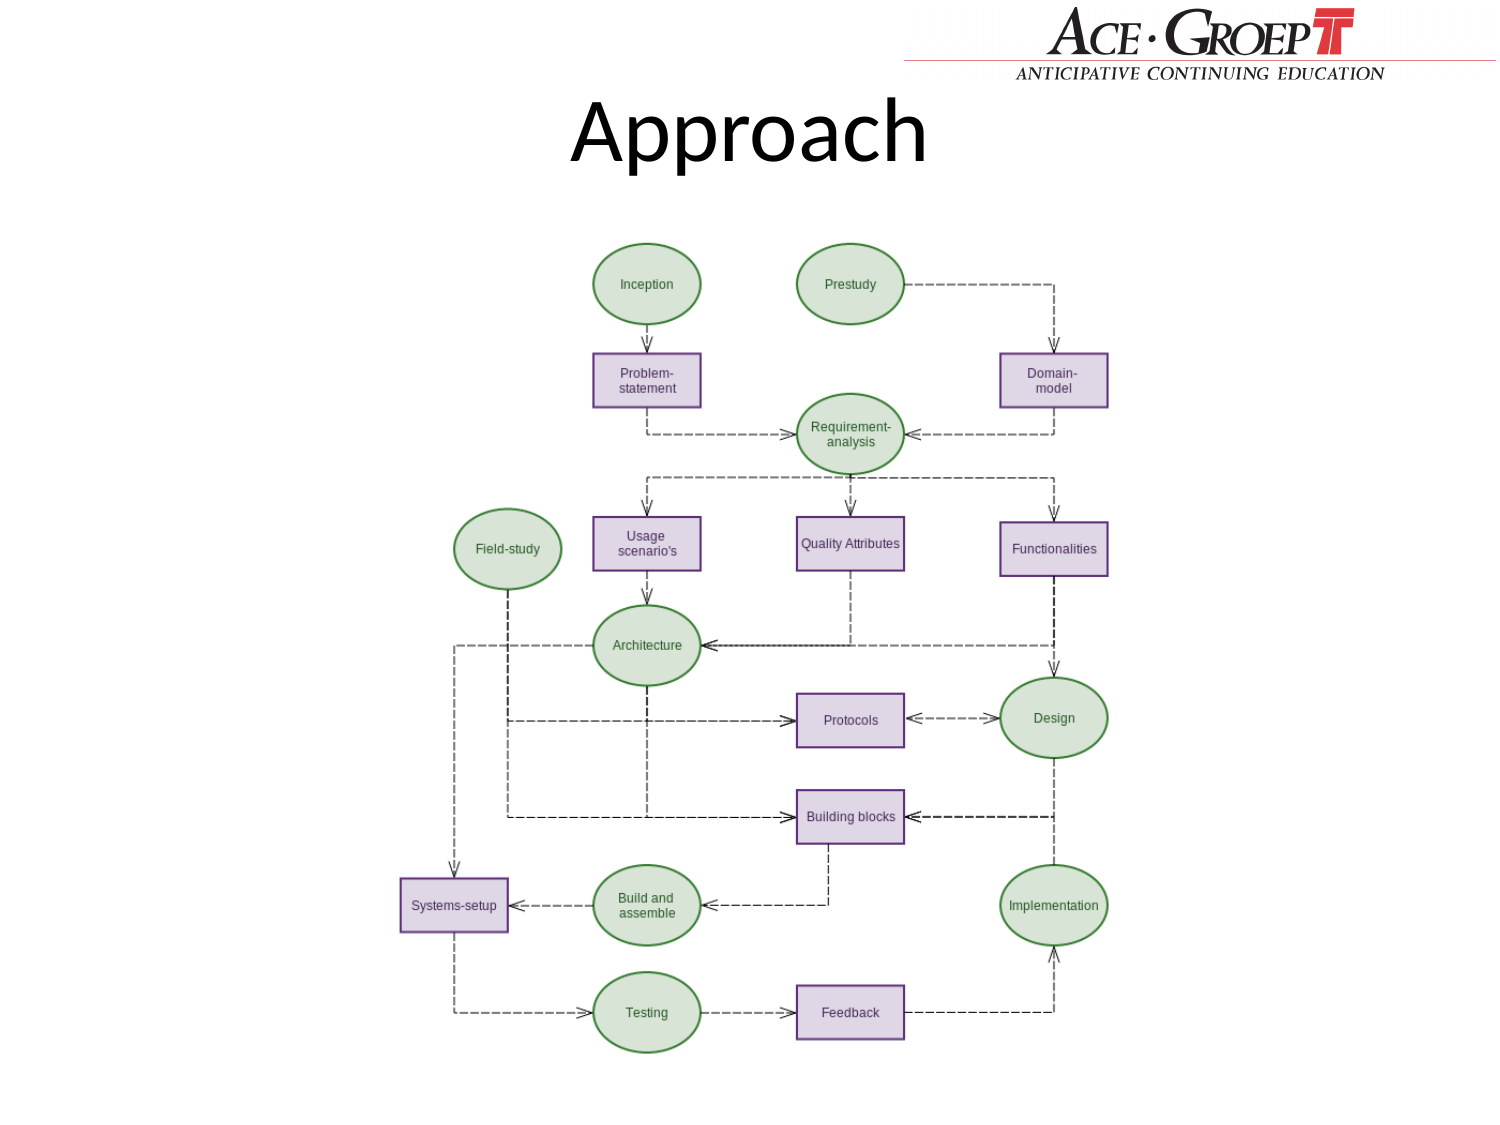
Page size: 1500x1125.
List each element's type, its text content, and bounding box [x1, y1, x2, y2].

title Approach [75, 44, 1425, 233]
picture [390, 230, 1129, 1075]
picture [904, 7, 1496, 80]
